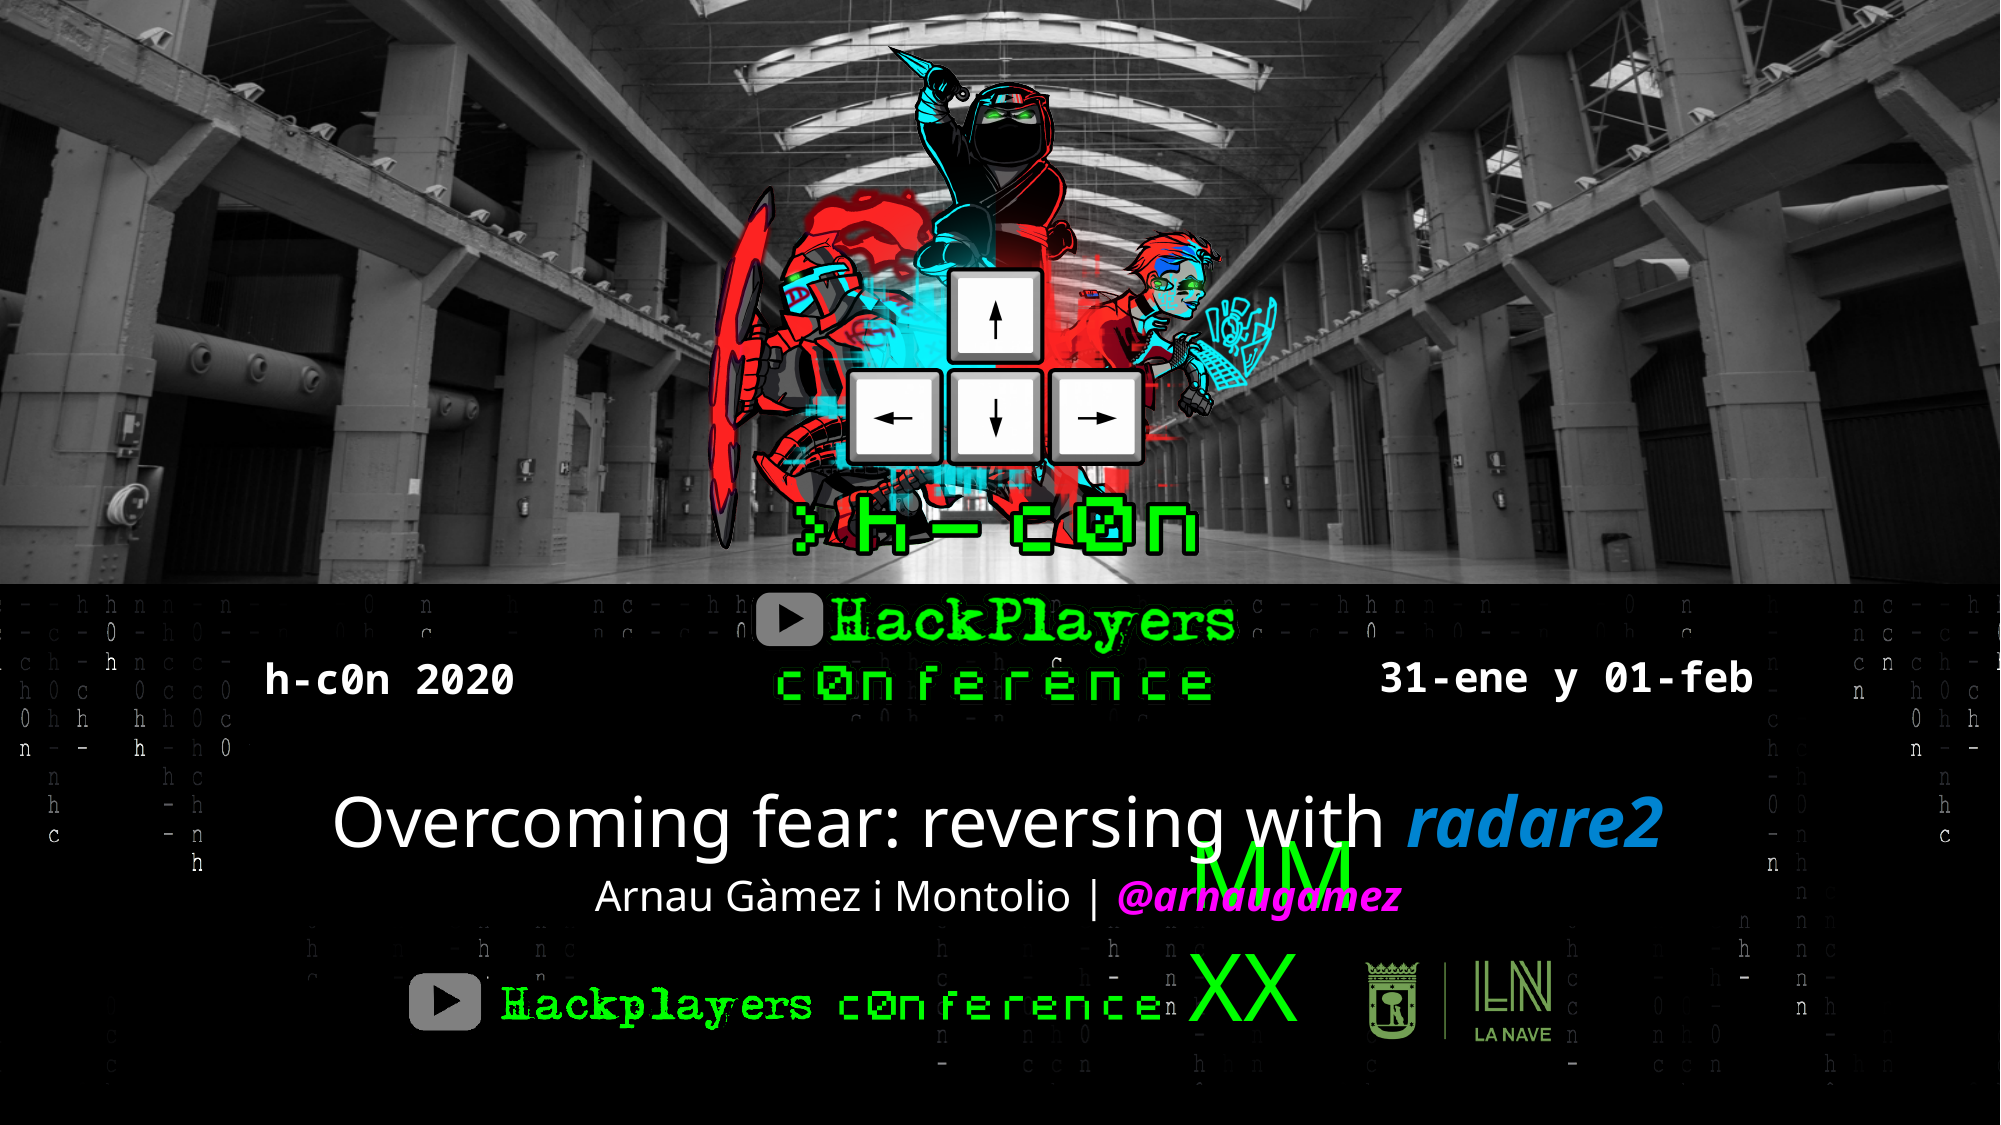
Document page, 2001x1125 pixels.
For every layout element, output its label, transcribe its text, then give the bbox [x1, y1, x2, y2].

title Overcoming fear: reversing with radare2 Arnau Gàmez i Montolio | @arnaugamez [141, 755, 1855, 928]
picture [0, 0, 2000, 1085]
text_box h-c0n 2020 [249, 650, 844, 723]
text_box 31-ene y 01-feb [1175, 648, 1769, 723]
